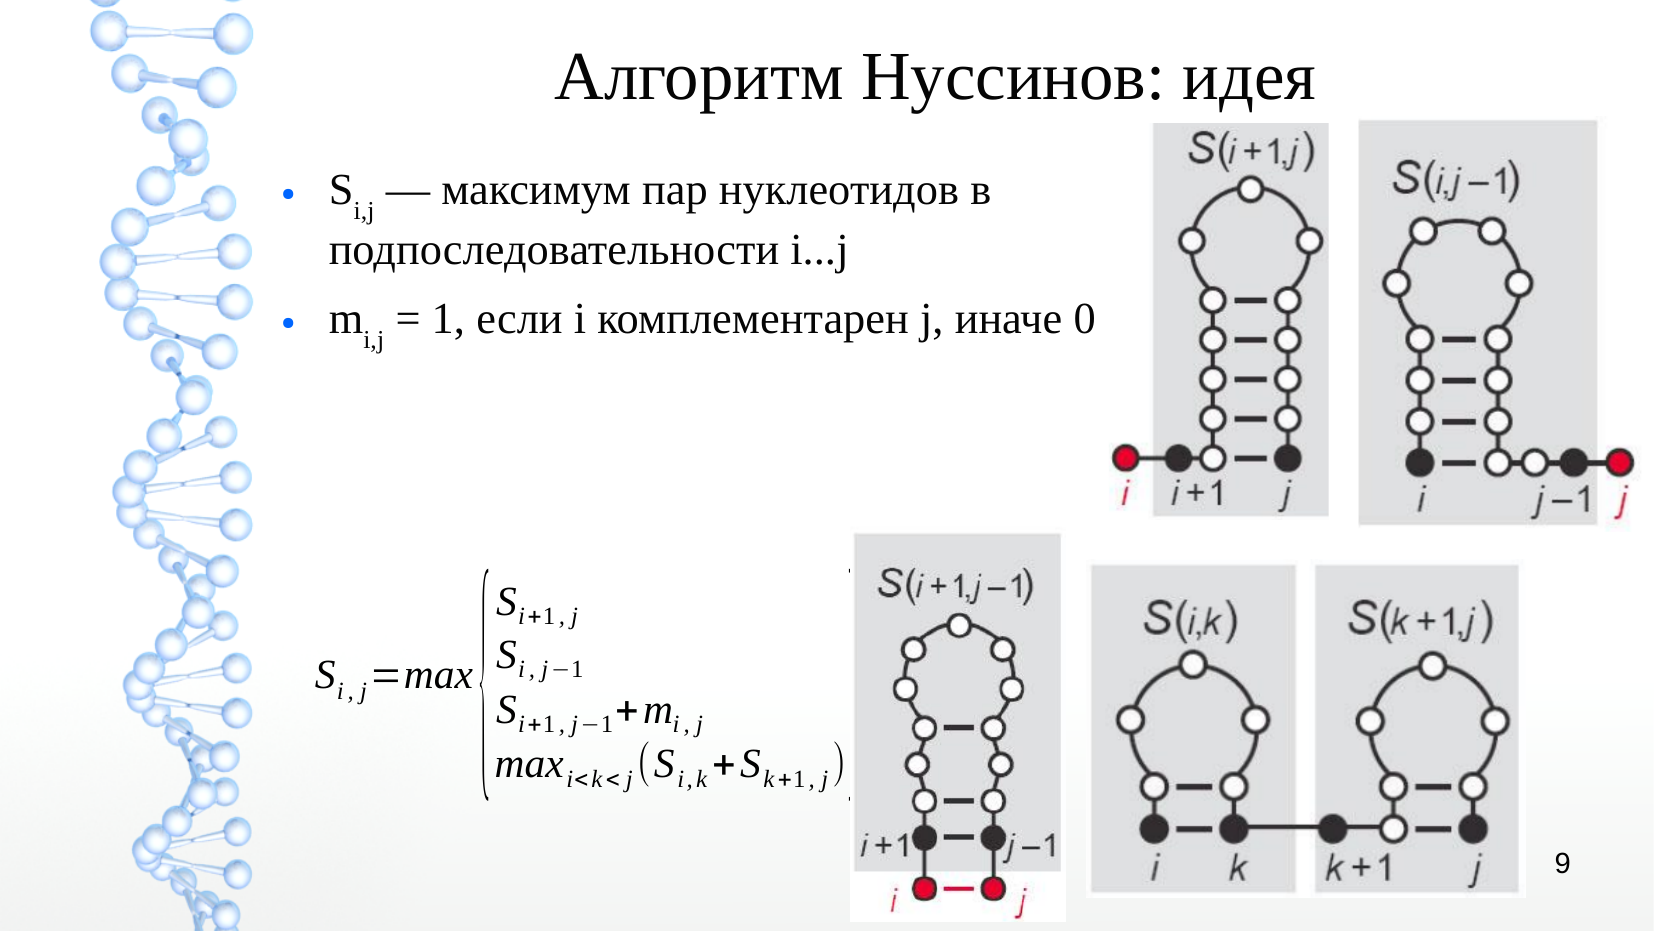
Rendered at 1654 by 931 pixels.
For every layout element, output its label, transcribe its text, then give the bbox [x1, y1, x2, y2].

list Si,j — максимум пар нуклеотидов в подпоследовательности i...j mi,j = 1, если i комплементарен j, иначе 0 [265, 165, 1108, 378]
chart [307, 566, 850, 804]
picture [0, 0, 1654, 931]
title Алгоритм Нуссинов: идея [271, 0, 1601, 154]
